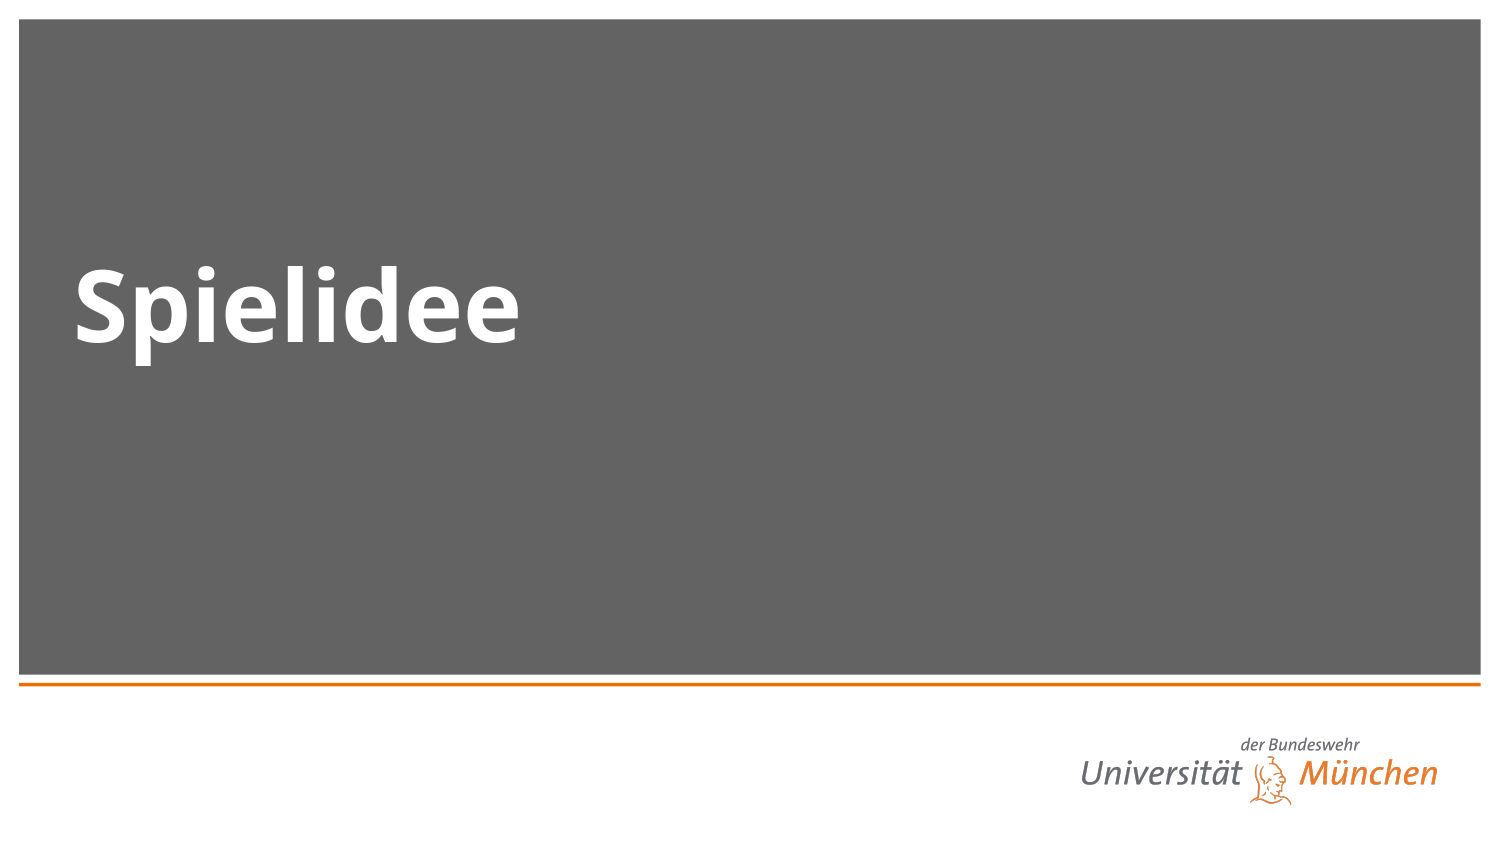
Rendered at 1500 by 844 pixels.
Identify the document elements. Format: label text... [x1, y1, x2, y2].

picture [1082, 737, 1437, 805]
title Spielidee [62, 265, 1435, 355]
